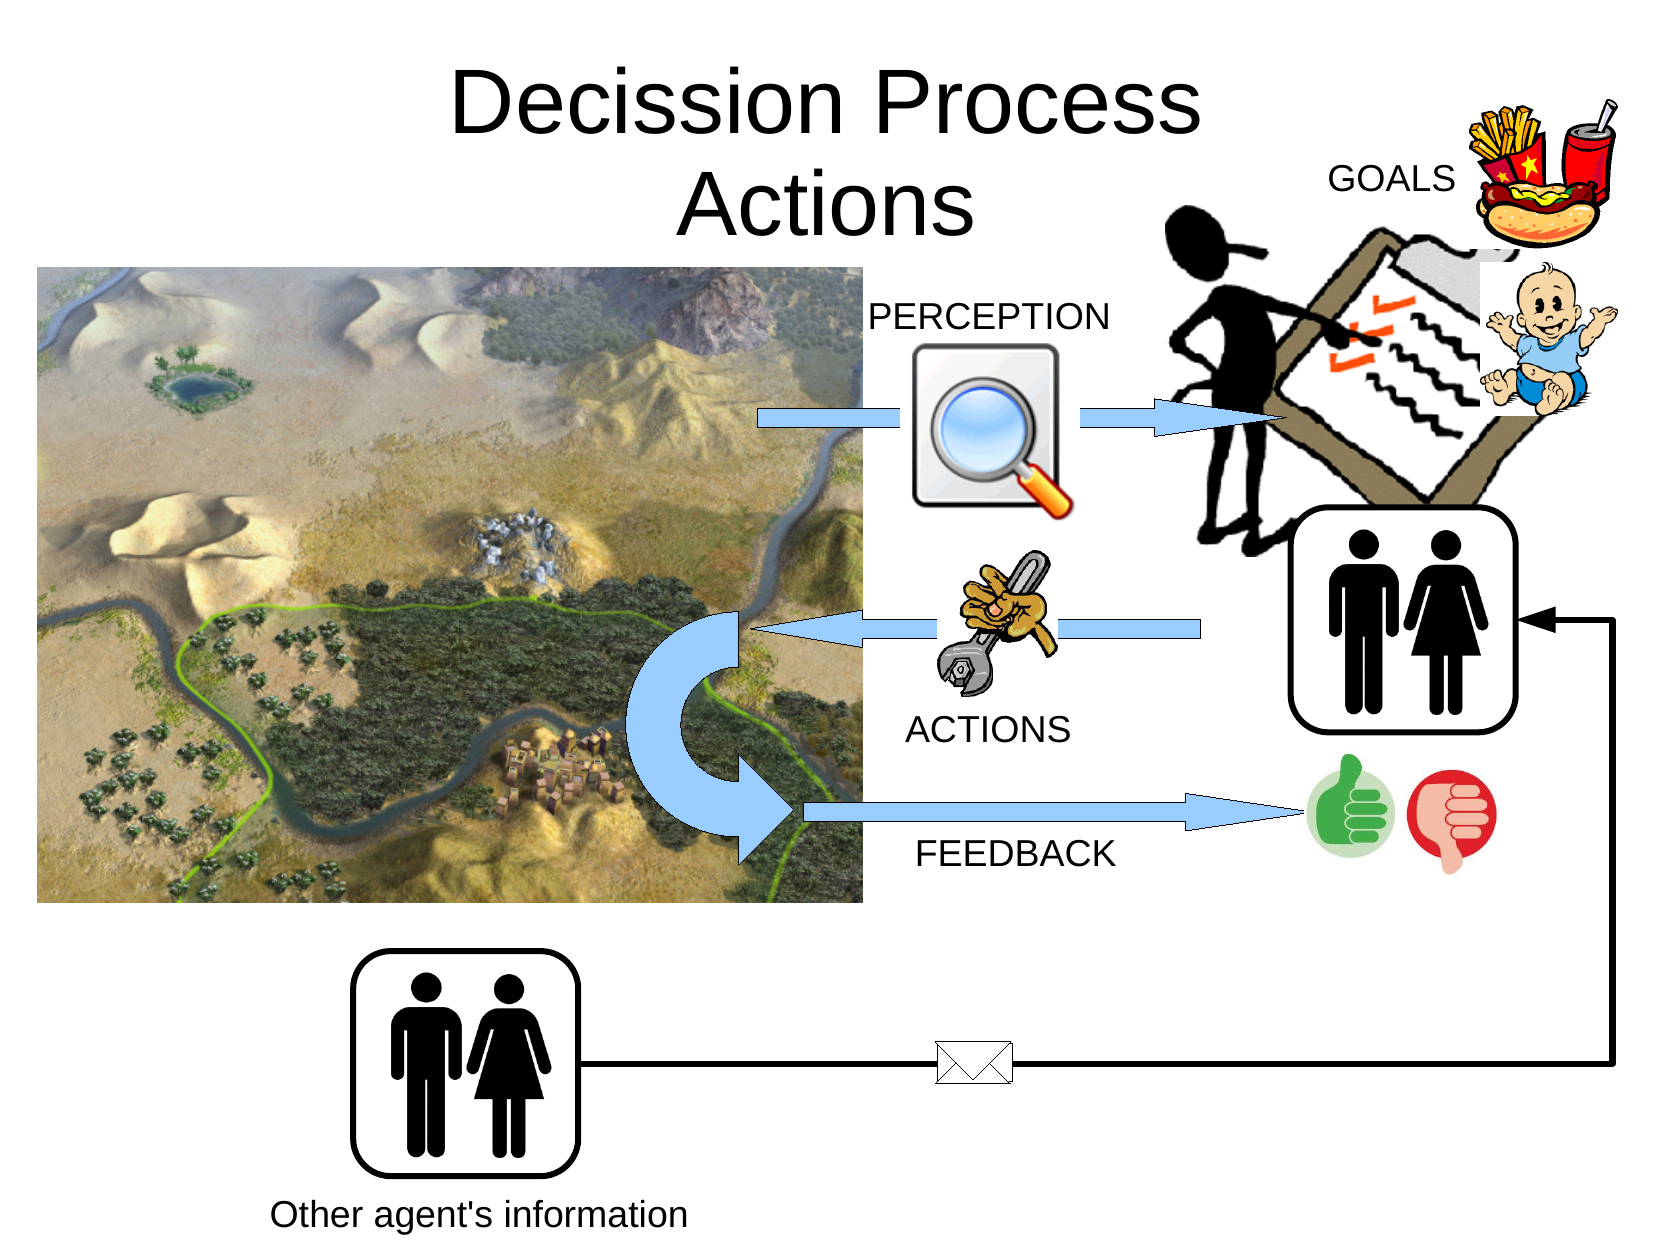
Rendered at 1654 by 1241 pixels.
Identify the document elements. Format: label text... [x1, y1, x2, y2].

text_box [1080, 398, 1287, 437]
text_box [803, 793, 1304, 831]
text_box [353, 951, 579, 1177]
text_box GOALS [1312, 150, 1468, 207]
text_box [625, 611, 794, 865]
text_box [1058, 619, 1201, 639]
text_box [757, 408, 900, 428]
text_box [935, 1041, 1013, 1084]
picture [388, 969, 554, 1160]
picture [1304, 750, 1499, 877]
picture [1326, 526, 1491, 716]
text_box FEEDBACK [900, 825, 1132, 882]
title Decission Process Actions [82, 49, 1571, 257]
picture [900, 346, 1080, 526]
text_box Other agent's information [254, 1186, 704, 1241]
text_box PERCEPTION [852, 288, 1127, 346]
text_box [1290, 507, 1516, 733]
text_box [750, 609, 937, 648]
picture [37, 267, 863, 904]
picture [937, 550, 1058, 697]
text_box ACTIONS [890, 700, 1087, 758]
picture [1165, 98, 1619, 557]
